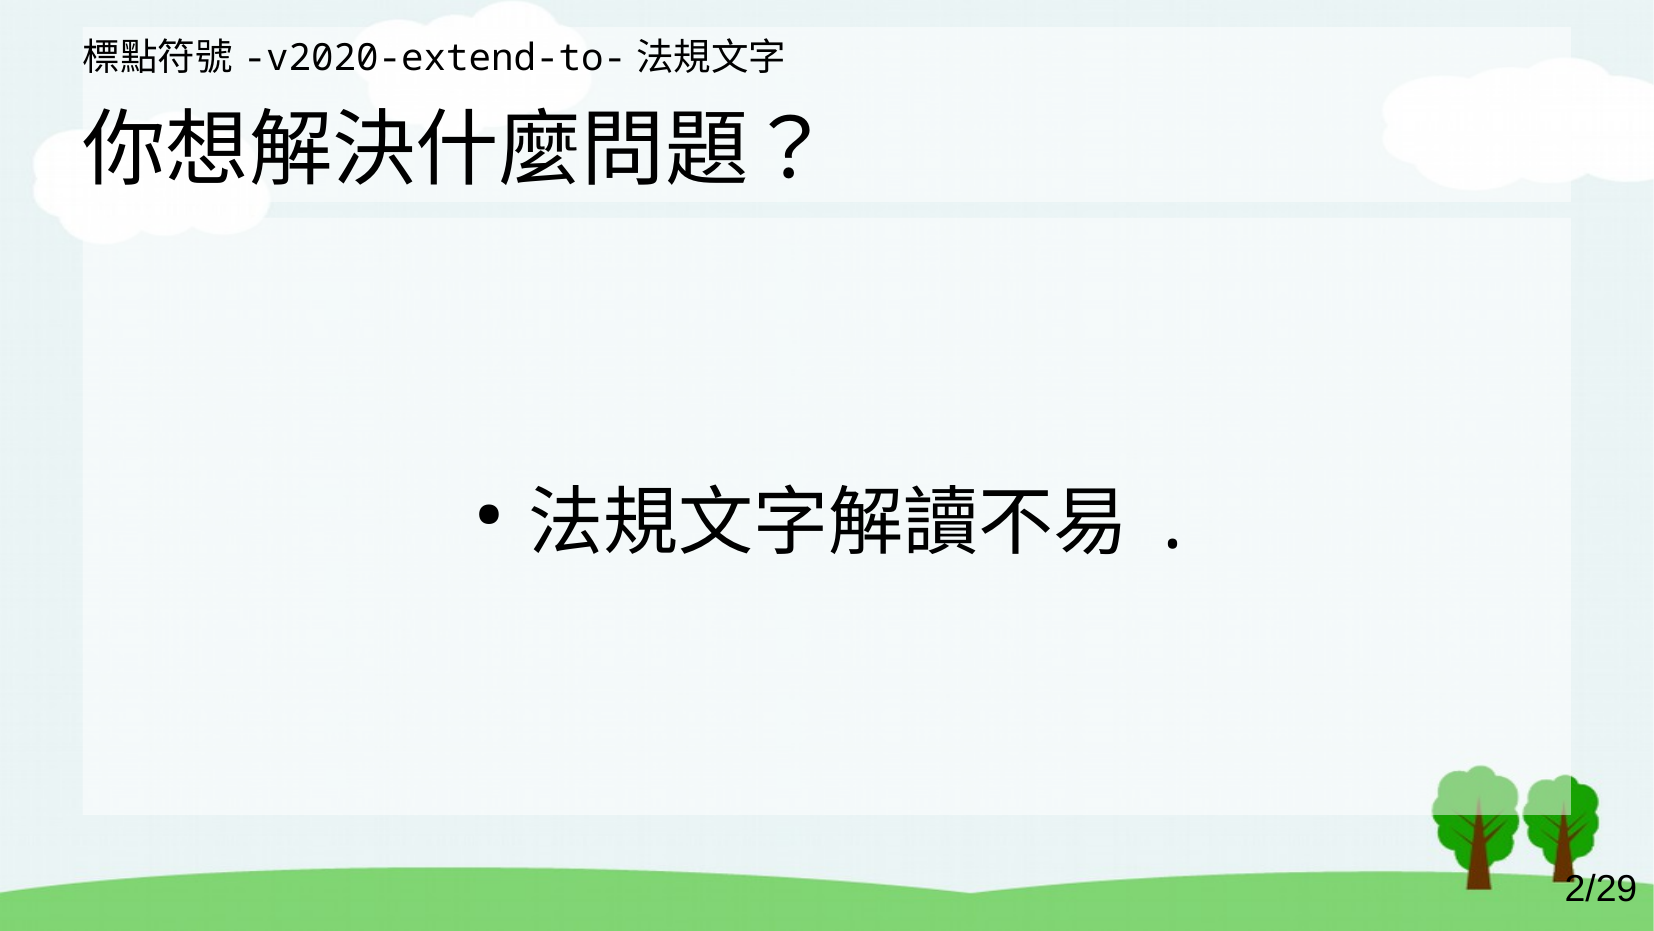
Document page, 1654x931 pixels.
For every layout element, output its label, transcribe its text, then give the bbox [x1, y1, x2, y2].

picture [0, 0, 1654, 931]
list 法規文字解讀不易. [82, 217, 1571, 815]
title 標點符號-v2020-extend-to-法規文字 你想解決什麼問題？ [82, 37, 1571, 193]
text_box <編號>/29 [1192, 860, 1653, 931]
